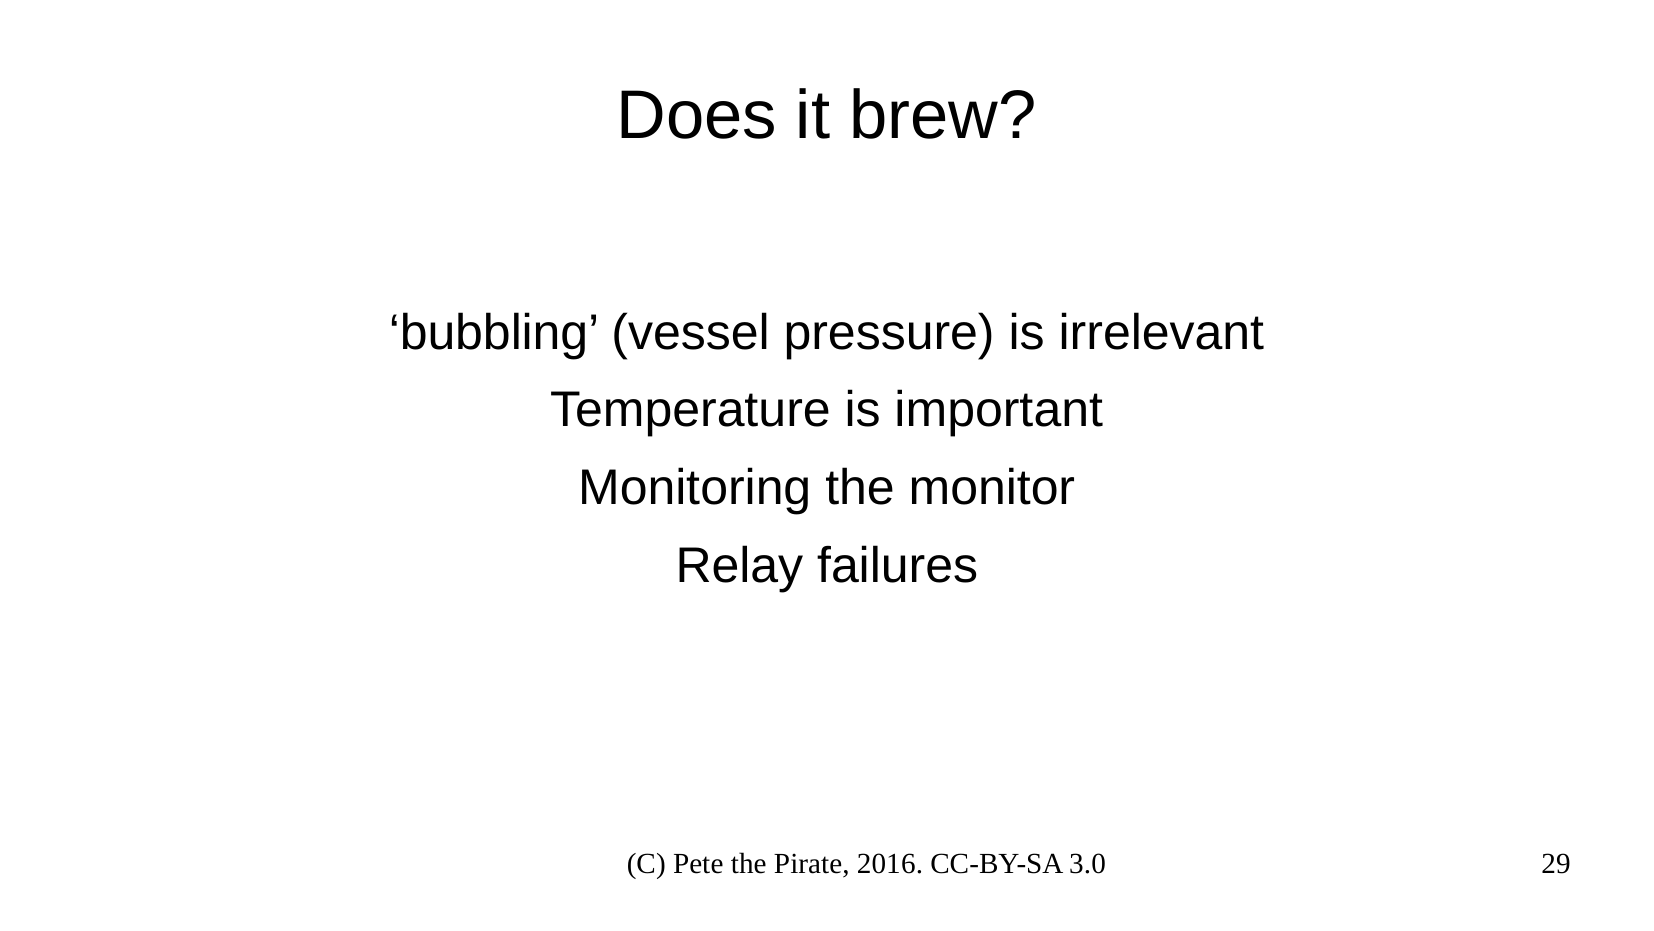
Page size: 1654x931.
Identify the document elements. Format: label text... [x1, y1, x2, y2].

list ‘bubbling’ (vessel pressure) is irrelevant Temperature is important Monitoring the monitor Relay failures [82, 217, 1571, 757]
title Does it brew? [82, 37, 1571, 193]
